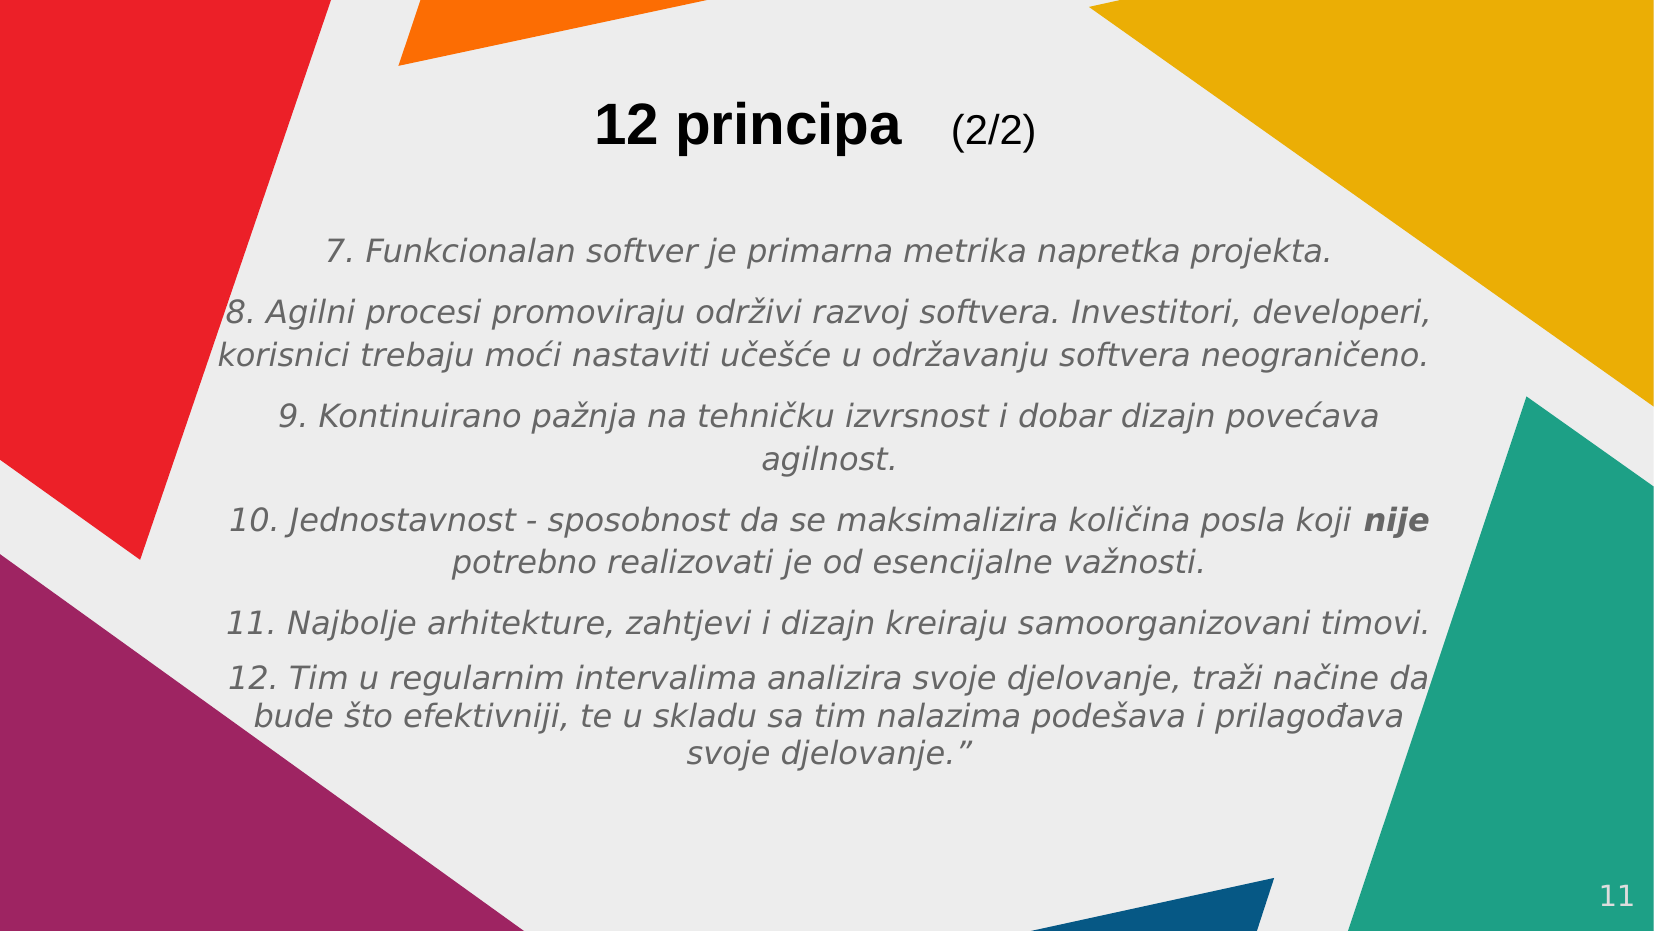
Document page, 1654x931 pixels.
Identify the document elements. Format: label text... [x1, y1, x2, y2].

title 12 principa (2/2) [259, 48, 1372, 201]
list 7. Funkcionalan softver je primarna metrika napretka projekta. 8. Agilni procesi promoviraju održivi razvoj softvera. Investitori, developeri, korisnici trebaju moći nastaviti učešće u održavanju softvera neograničeno. 9. Kontinuirano pažnja na tehničku izvrsnost i dobar dizajn povećava agilnost. 10. Jednostavnost - sposobnost da se maksimalizira količina posla koji nije potrebno realizovati je od esencijalne važnosti. 11. Najbolje arhitekture, zahtjevi i dizajn kreiraju samoorganizovani timovi. 12. Tim u regularnim intervalima analizira svoje djelovanje, traži načine da bude što efektivniji, te u skladu sa tim nalazima podešava i prilagođava svoje djelovanje.” [212, 227, 1447, 827]
